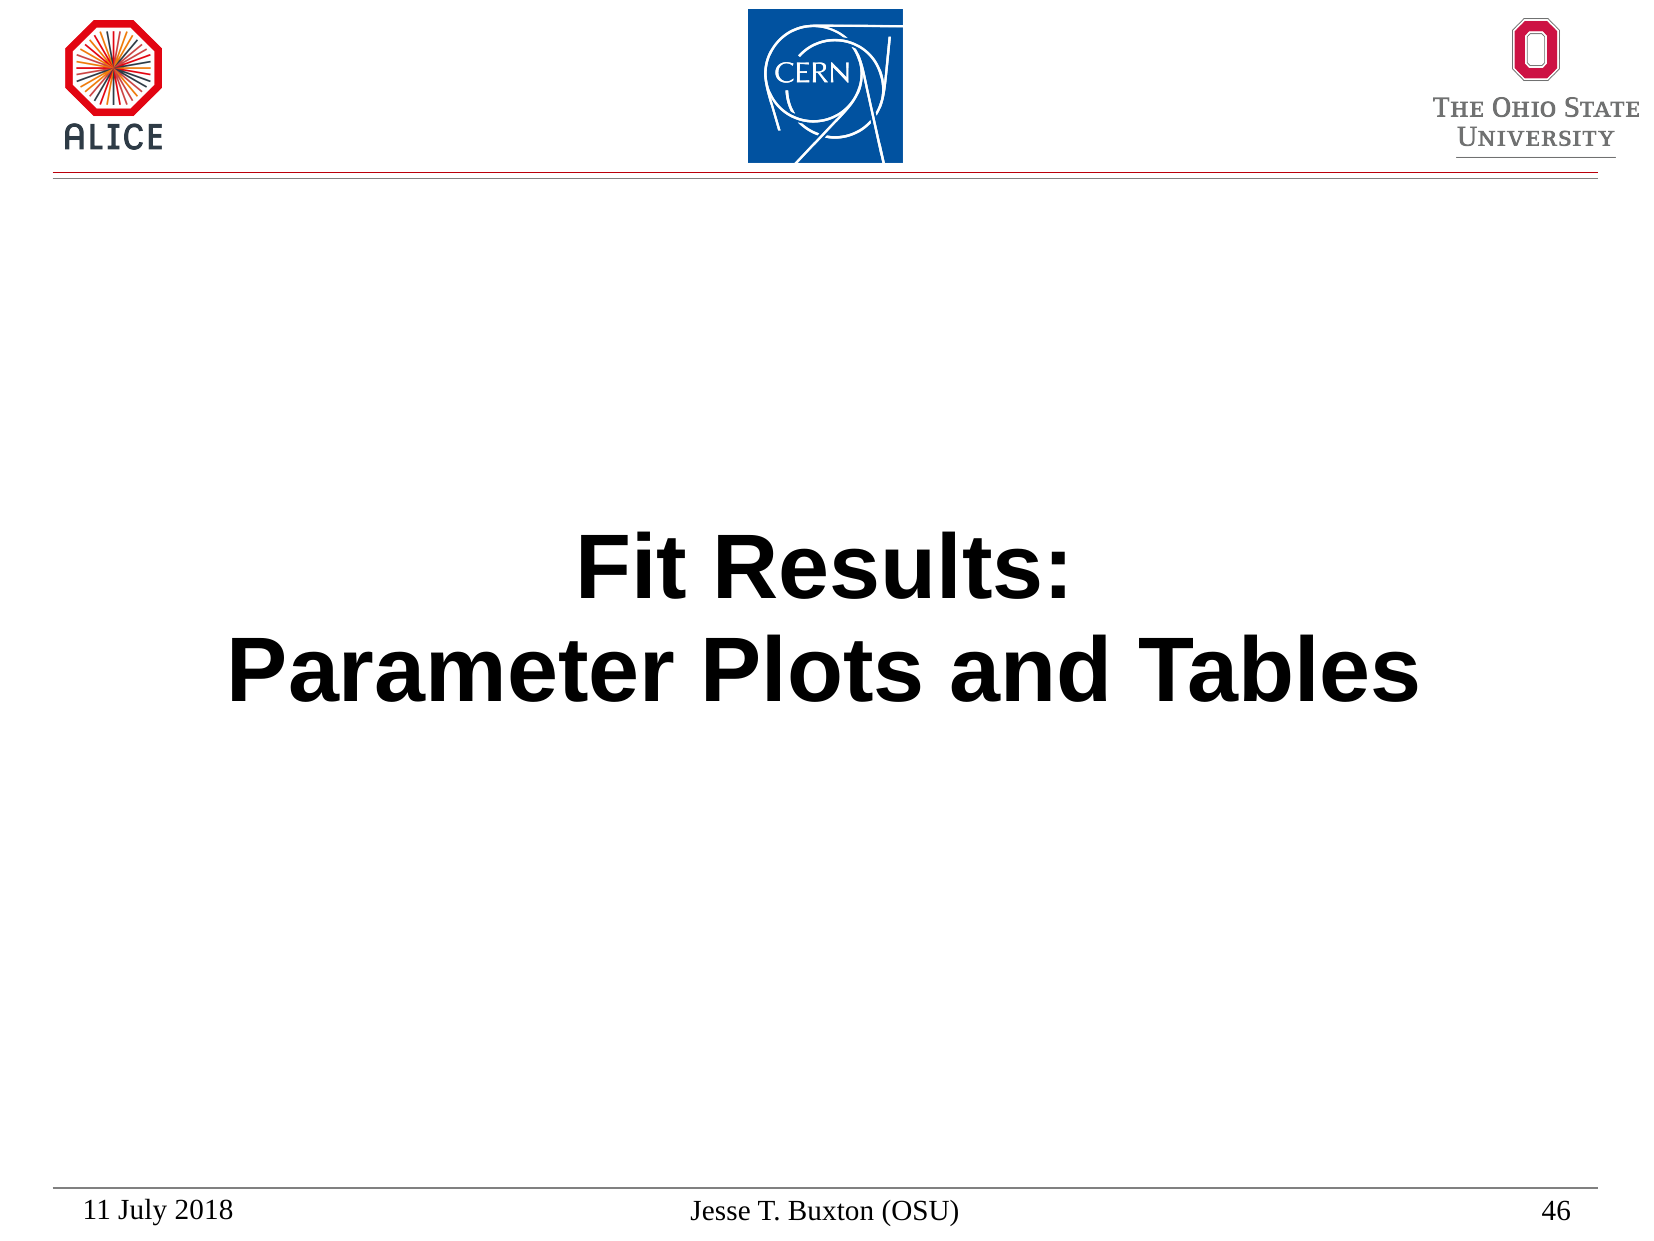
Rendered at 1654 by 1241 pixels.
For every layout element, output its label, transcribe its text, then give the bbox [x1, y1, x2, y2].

picture [748, 9, 903, 163]
picture [65, 20, 162, 150]
title Fit Results: Parameter Plots and Tables [137, 515, 1513, 721]
picture [1430, 5, 1642, 171]
